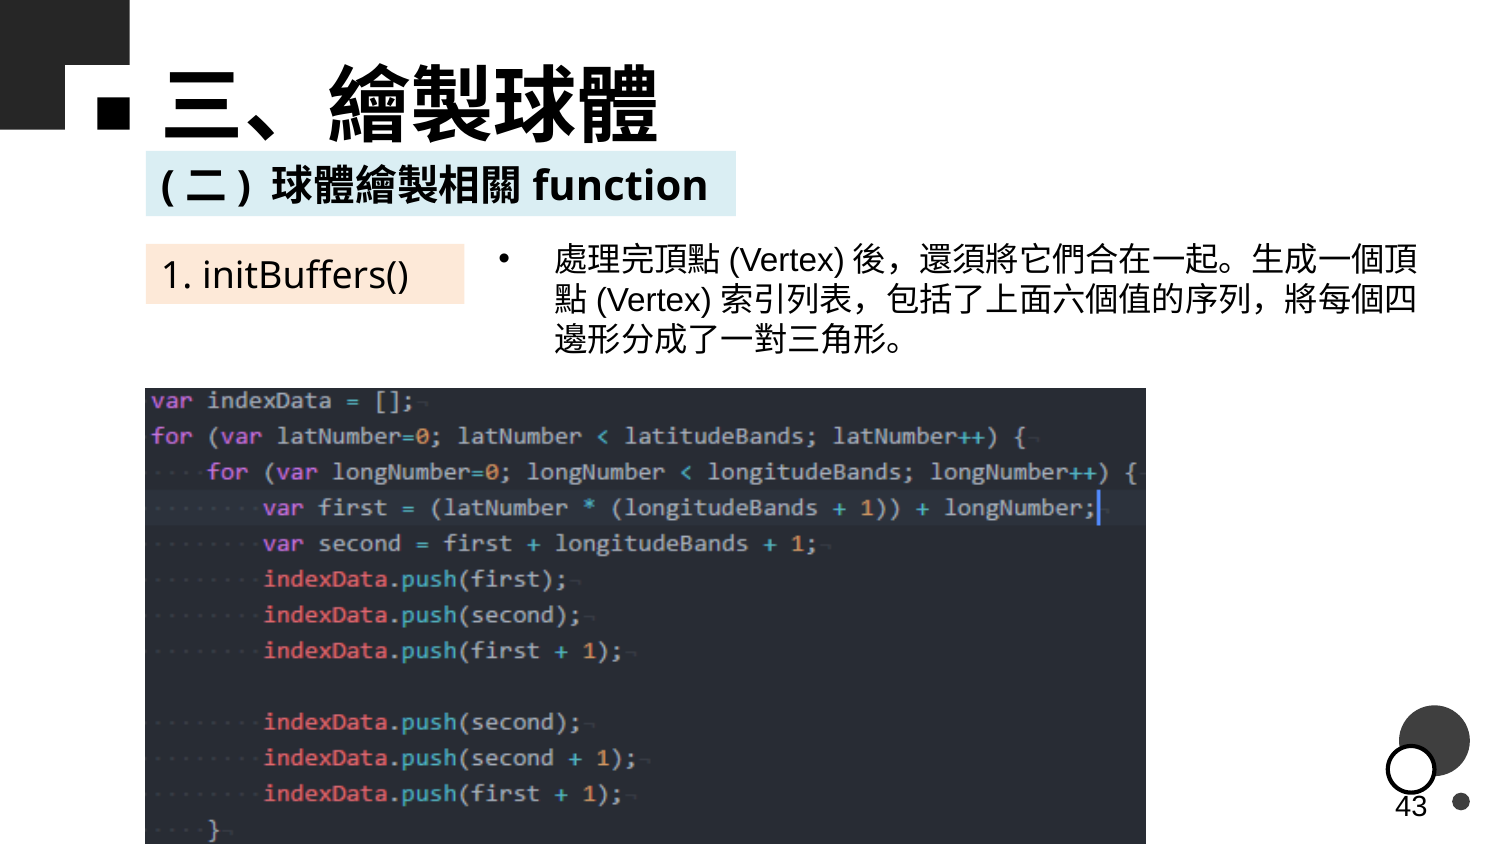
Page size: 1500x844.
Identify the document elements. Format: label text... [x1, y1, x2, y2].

text_box [1452, 792, 1470, 811]
title 三、繪製球體 [145, 32, 1105, 173]
text_box 1. initBuffers() [145, 243, 464, 304]
list 處理完頂點(Vertex)後，還須將它們合在一起。生成一個頂點(Vertex)索引列表，包括了上面六個值的序列，將每個四邊形分成了一對三角形。 [464, 230, 1461, 389]
picture [145, 388, 1146, 844]
text_box [1387, 705, 1470, 782]
text_box [0, 0, 130, 130]
text_box (二) 球體繪製相關function [145, 150, 736, 217]
slide_number <number> [1146, 782, 1443, 827]
text_box [97, 97, 130, 130]
